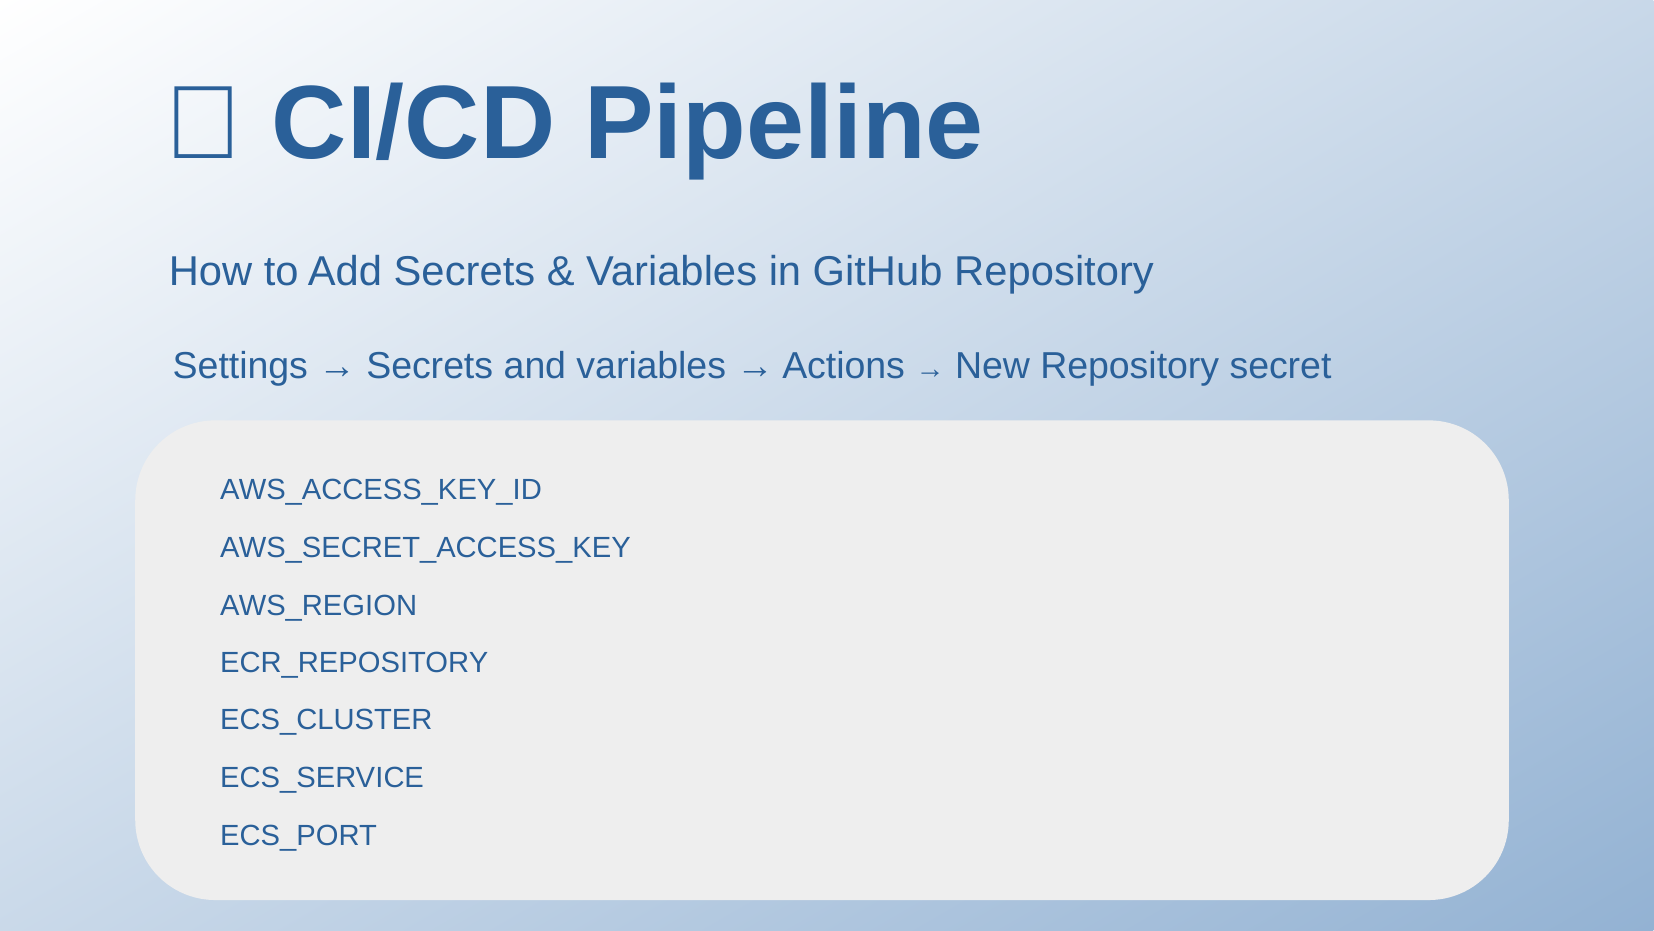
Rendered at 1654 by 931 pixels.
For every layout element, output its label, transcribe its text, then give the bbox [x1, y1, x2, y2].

text_box Settings → Secrets and variables → Actions → New Repository secret [157, 337, 1532, 437]
text_box [135, 420, 1509, 901]
text_box AWS_ACCESS_KEY_ID AWS_SECRET_ACCESS_KEY AWS_REGION ECR_REPOSITORY ECS_CLUSTER ECS_SERVICE ECS_PORT [205, 465, 1406, 931]
text_box How to Add Secrets & Variables in GitHub Repository [154, 240, 1355, 350]
text_box 🎯 CI/CD Pipeline [149, 57, 1613, 197]
